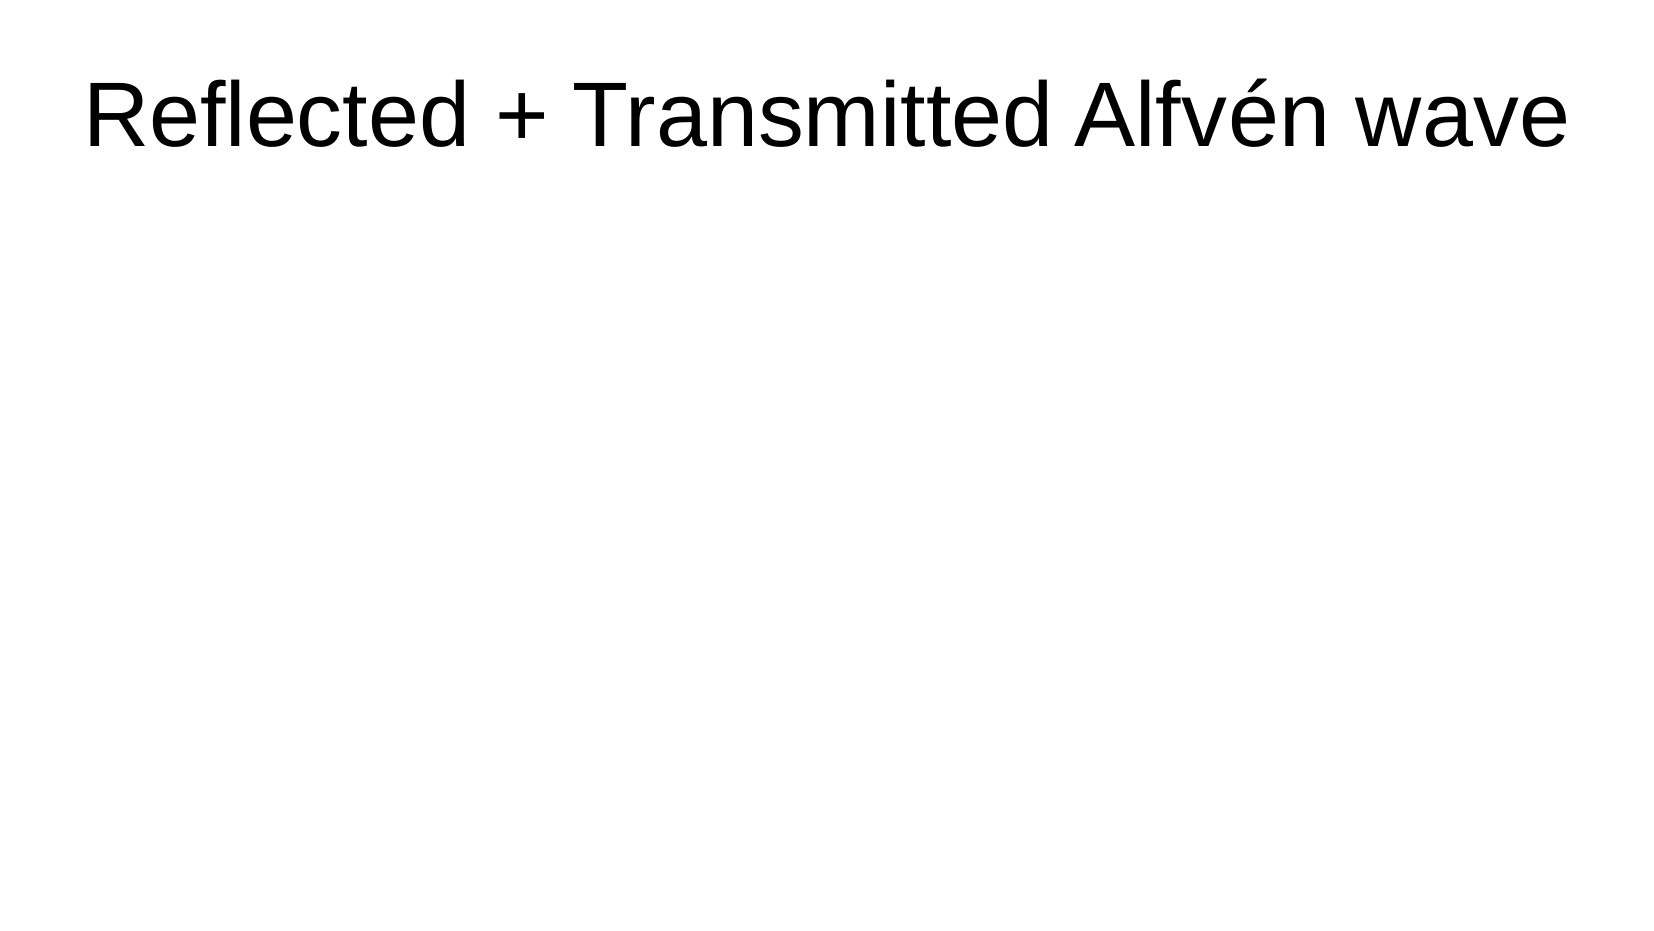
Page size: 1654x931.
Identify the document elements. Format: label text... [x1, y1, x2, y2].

title Reflected + Transmitted Alfvén wave [82, 37, 1571, 193]
